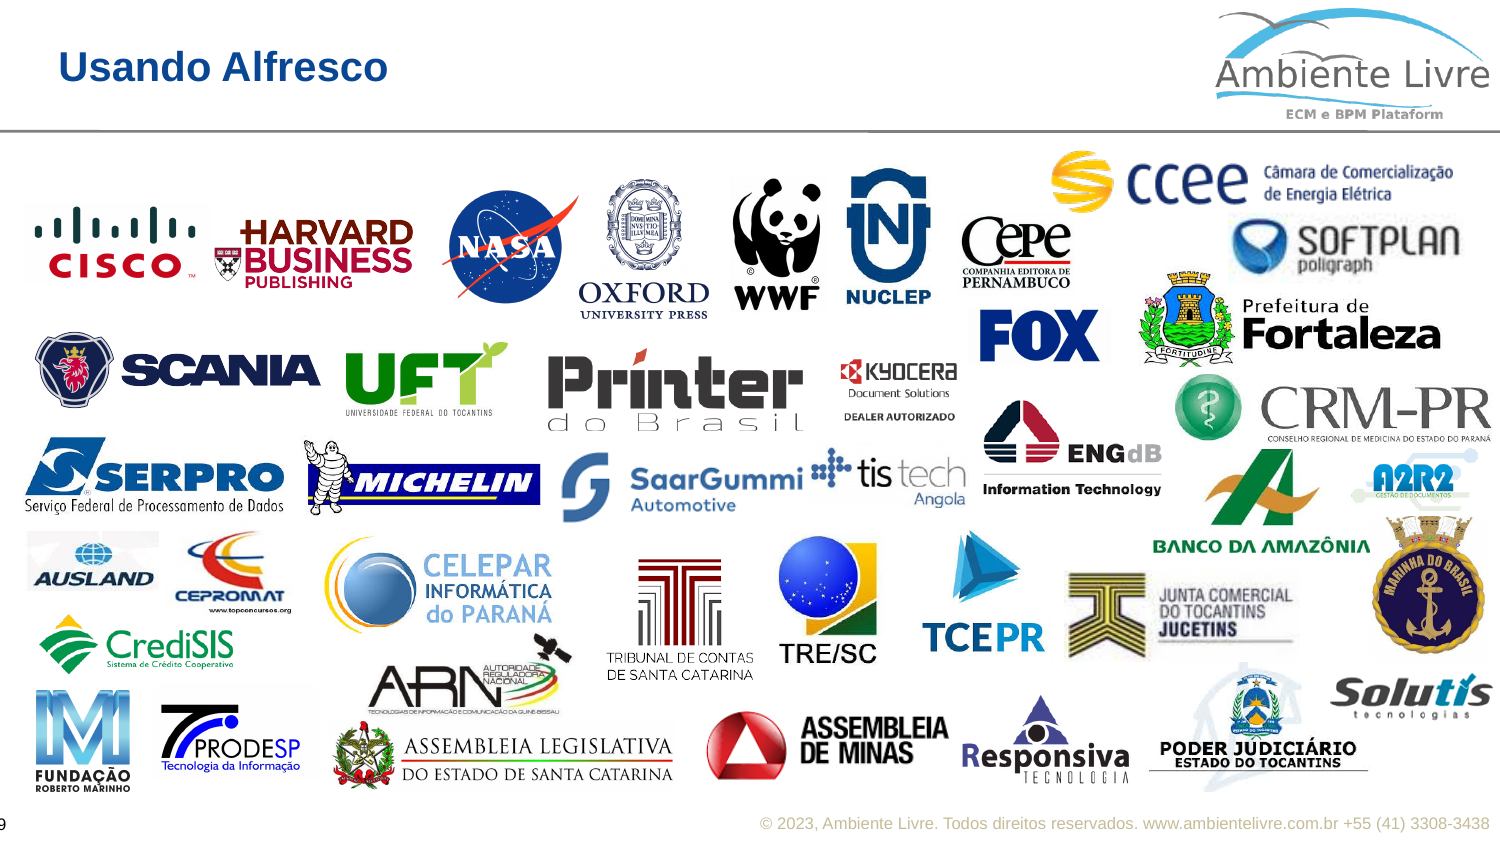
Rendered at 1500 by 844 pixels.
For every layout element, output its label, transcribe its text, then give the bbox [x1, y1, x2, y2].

title Usando Alfresco [43, 8, 1127, 129]
picture [23, 203, 424, 299]
picture [39, 519, 293, 674]
picture [36, 690, 130, 792]
picture [23, 150, 1498, 792]
picture [730, 177, 827, 313]
picture [153, 683, 319, 780]
picture [968, 307, 1111, 364]
picture [687, 695, 1134, 792]
picture [1215, 8, 1489, 119]
picture [915, 525, 1052, 662]
picture [320, 531, 674, 790]
picture [437, 179, 709, 319]
picture [25, 531, 159, 591]
picture [840, 164, 936, 308]
picture [555, 442, 969, 691]
